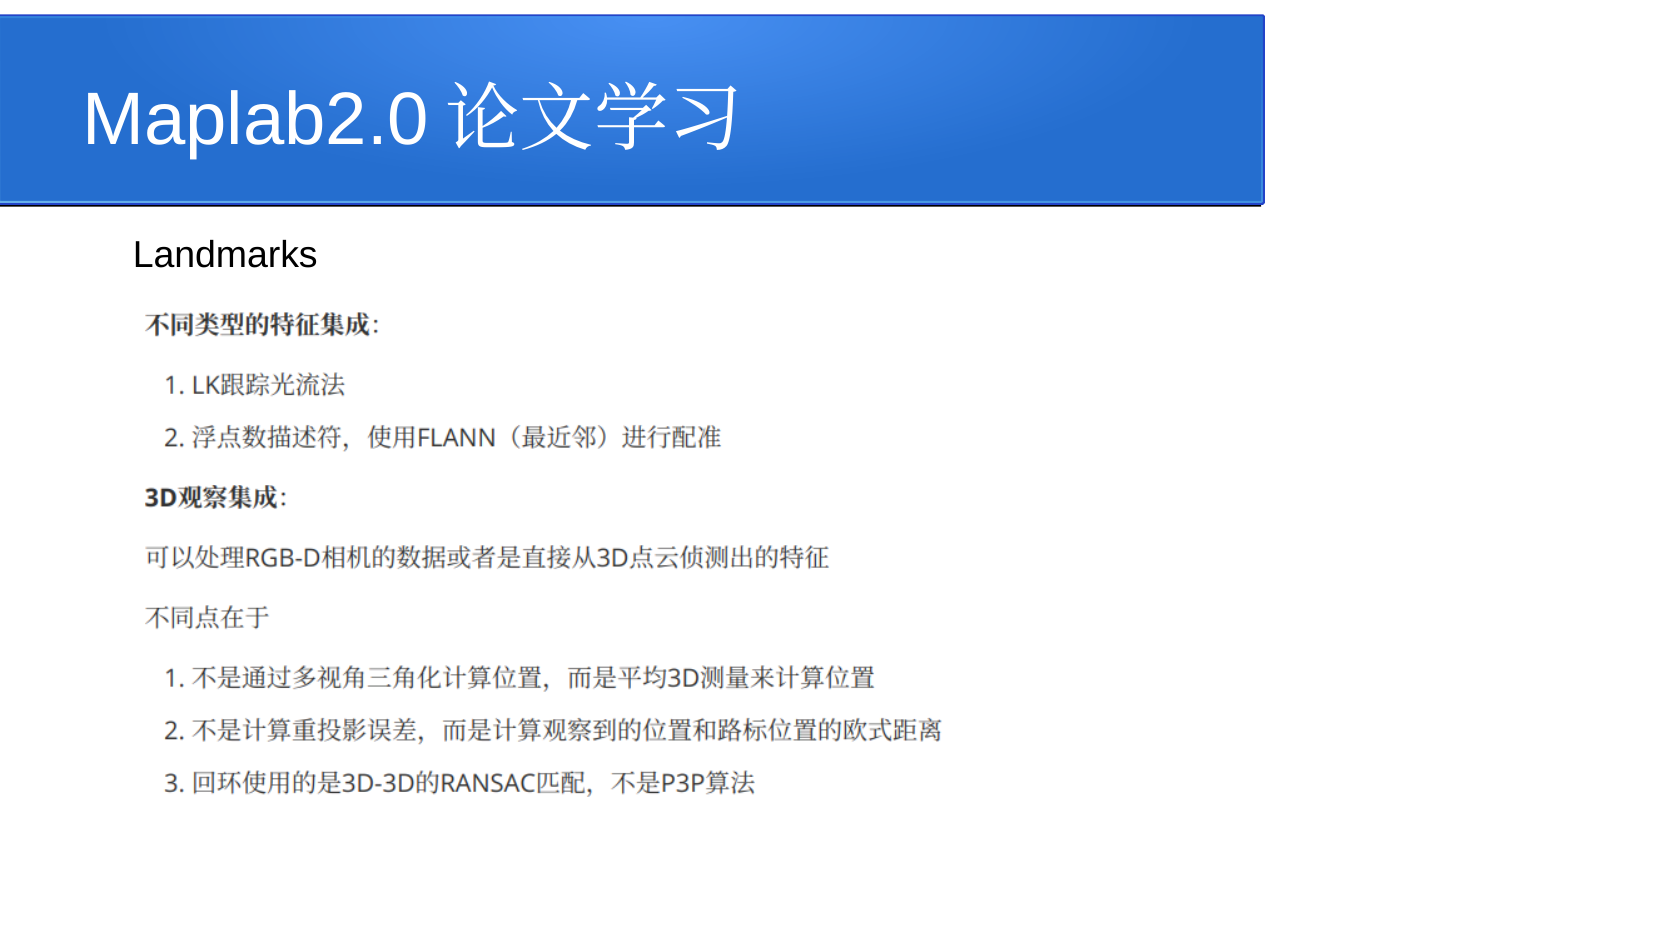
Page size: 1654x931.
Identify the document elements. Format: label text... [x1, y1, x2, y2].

title Maplab2.0论文学习 [82, 35, 1235, 189]
picture [129, 295, 999, 827]
text_box Landmarks [118, 226, 532, 284]
